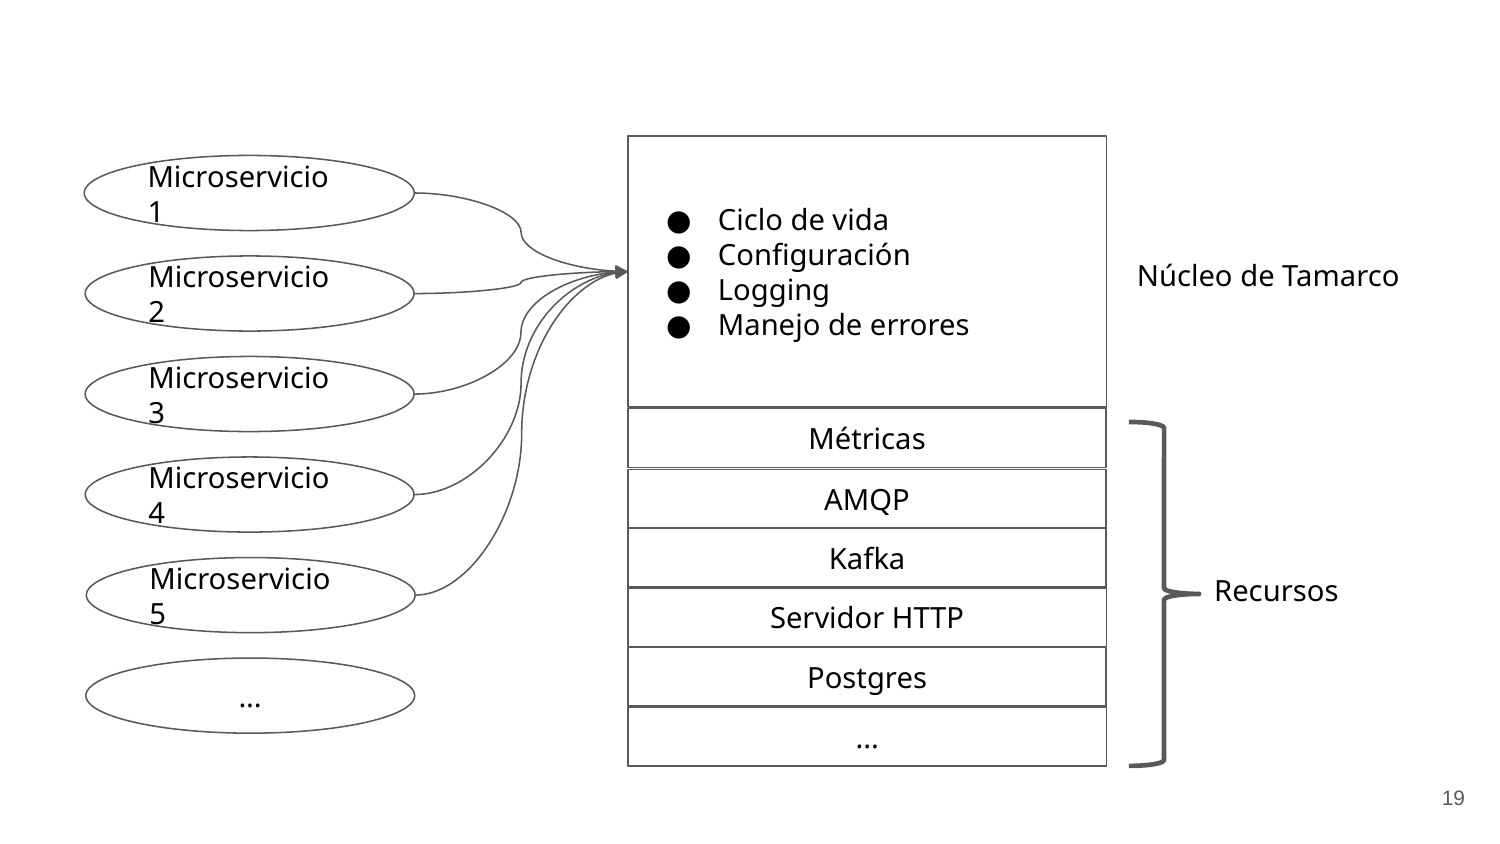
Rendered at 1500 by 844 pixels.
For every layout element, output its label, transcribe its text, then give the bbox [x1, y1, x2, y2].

text_box ... [85, 658, 415, 734]
text_box Postgres [627, 647, 1107, 707]
text_box Microservicio 4 [85, 456, 414, 533]
text_box Microservicio 5 [86, 557, 416, 633]
text_box Métricas [627, 408, 1107, 468]
text_box ... [627, 707, 1107, 766]
text_box Servidor HTTP [627, 587, 1107, 647]
text_box Núcleo de Tamarco [1121, 242, 1422, 301]
text_box Microservicio 2 [85, 255, 414, 332]
text_box Microservicio 3 [85, 356, 414, 432]
text_box Recursos [1199, 557, 1360, 617]
text_box AMQP [627, 469, 1107, 528]
slide_number <number> [1389, 764, 1480, 830]
text_box Ciclo de vida Configuración Logging Manejo de errores [627, 136, 1107, 407]
text_box Kafka [627, 528, 1107, 587]
text_box Microservicio 1 [84, 155, 415, 231]
